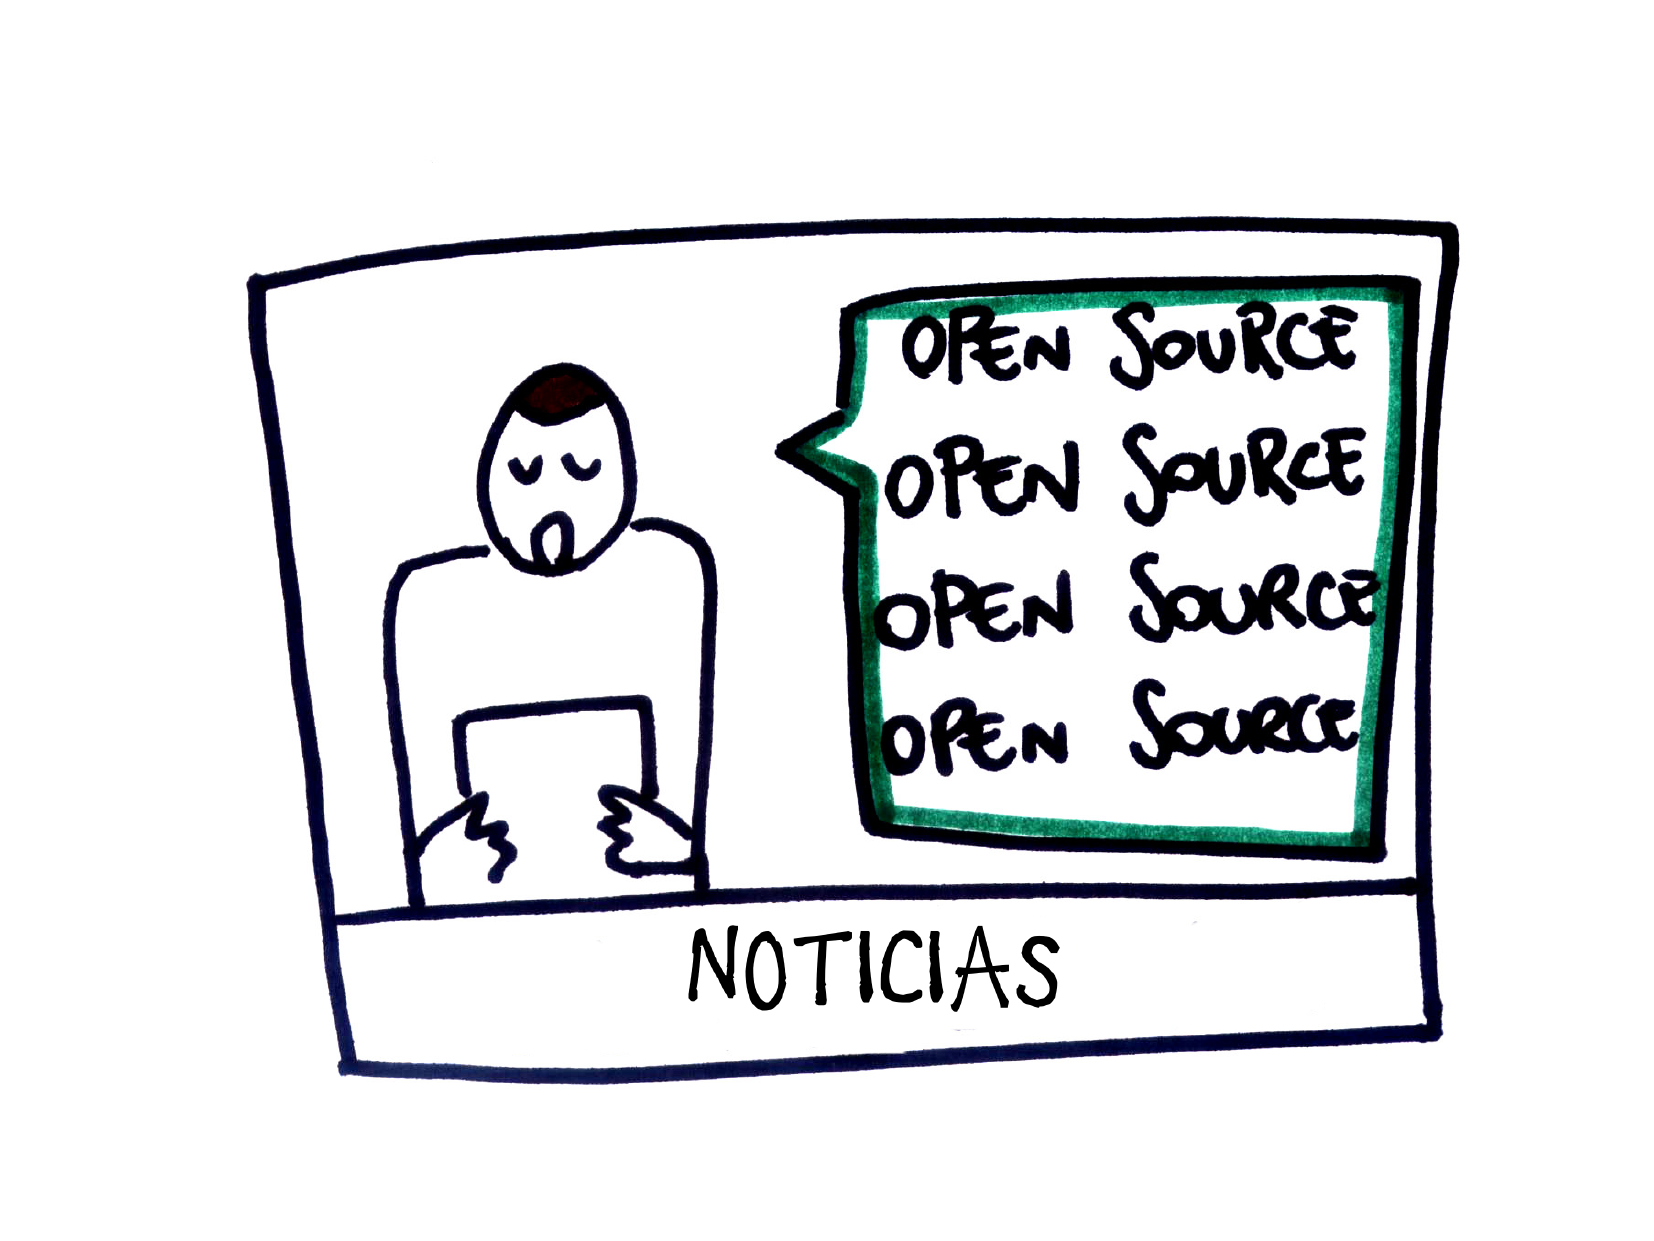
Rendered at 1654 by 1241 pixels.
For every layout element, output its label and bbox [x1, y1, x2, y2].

picture [94, 82, 1569, 1219]
